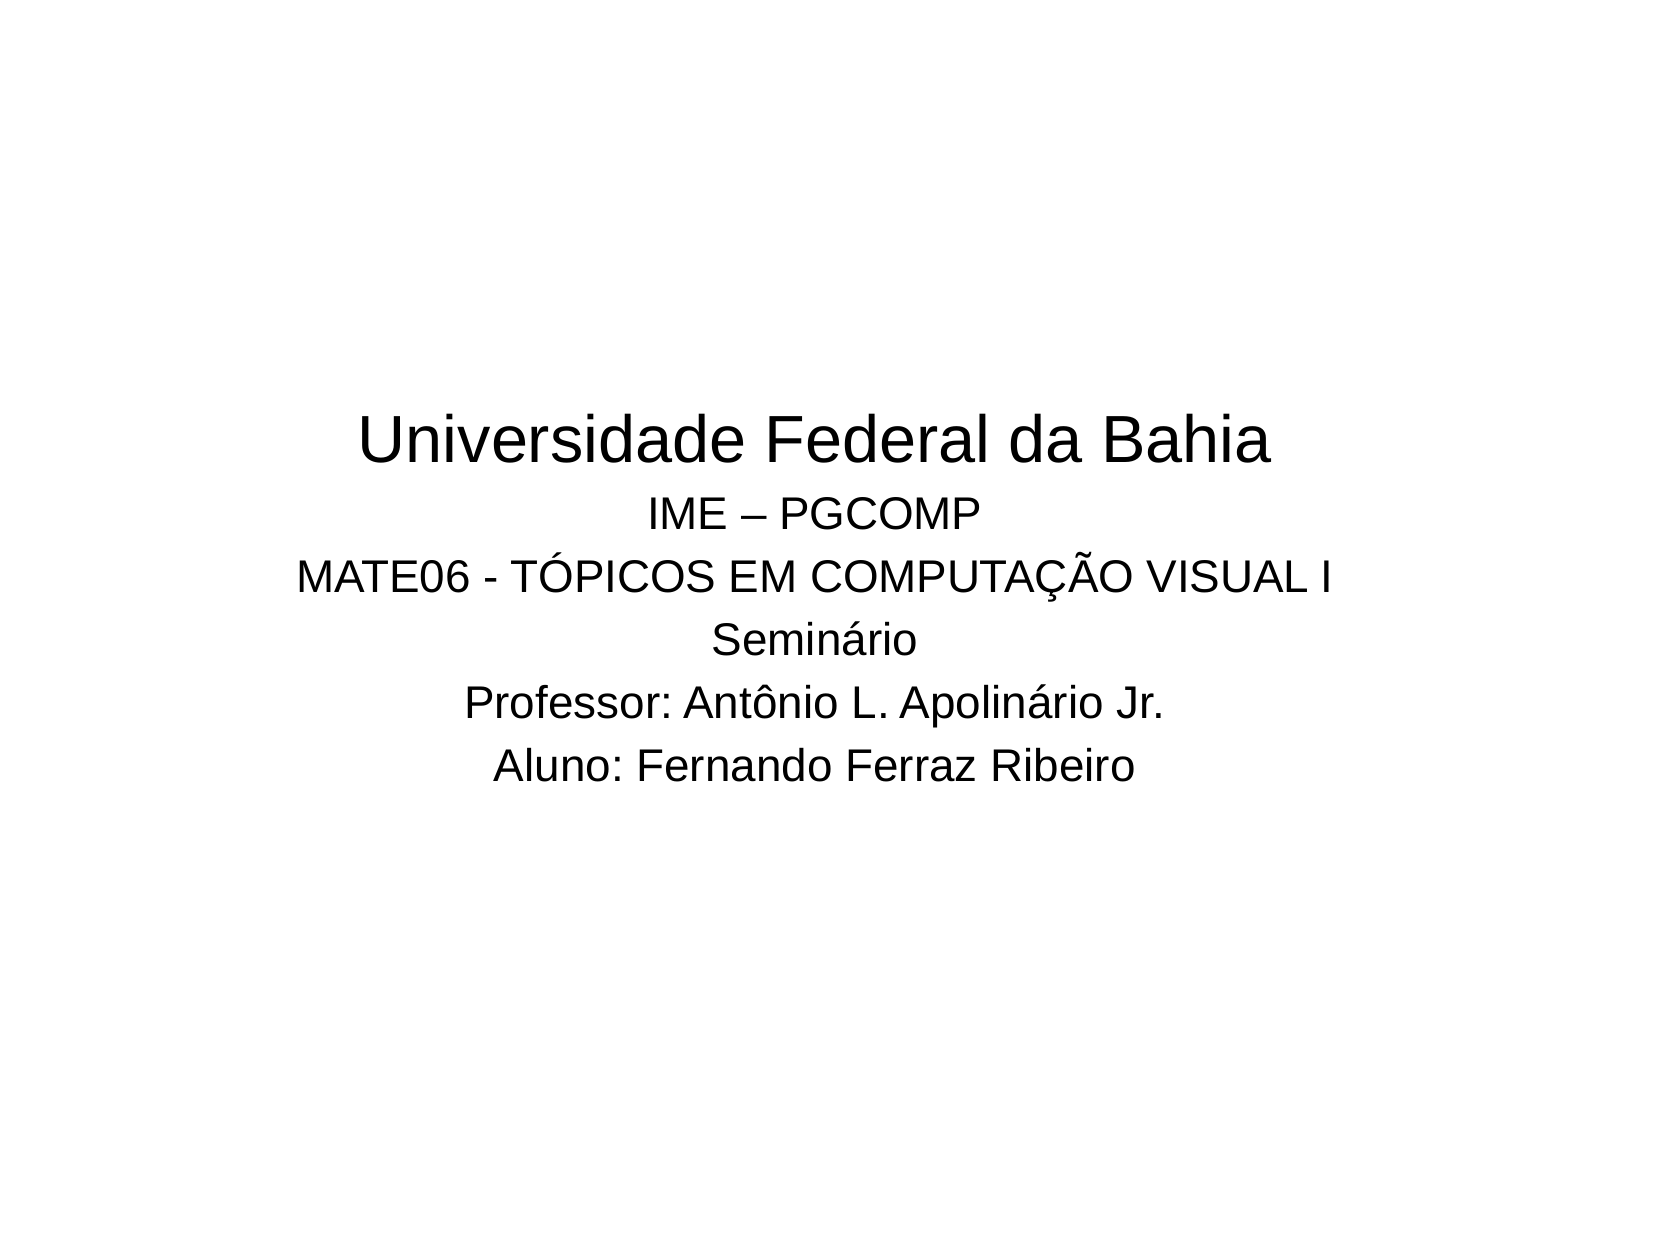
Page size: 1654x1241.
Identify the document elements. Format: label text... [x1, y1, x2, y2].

list Universidade Federal da Bahia IME – PGCOMP MATE06 - TÓPICOS EM COMPUTAÇÃO VISUAL I Seminário Professor: Antônio L. Apolinário Jr. Aluno: Fernando Ferraz Ribeiro [70, 401, 1560, 1121]
